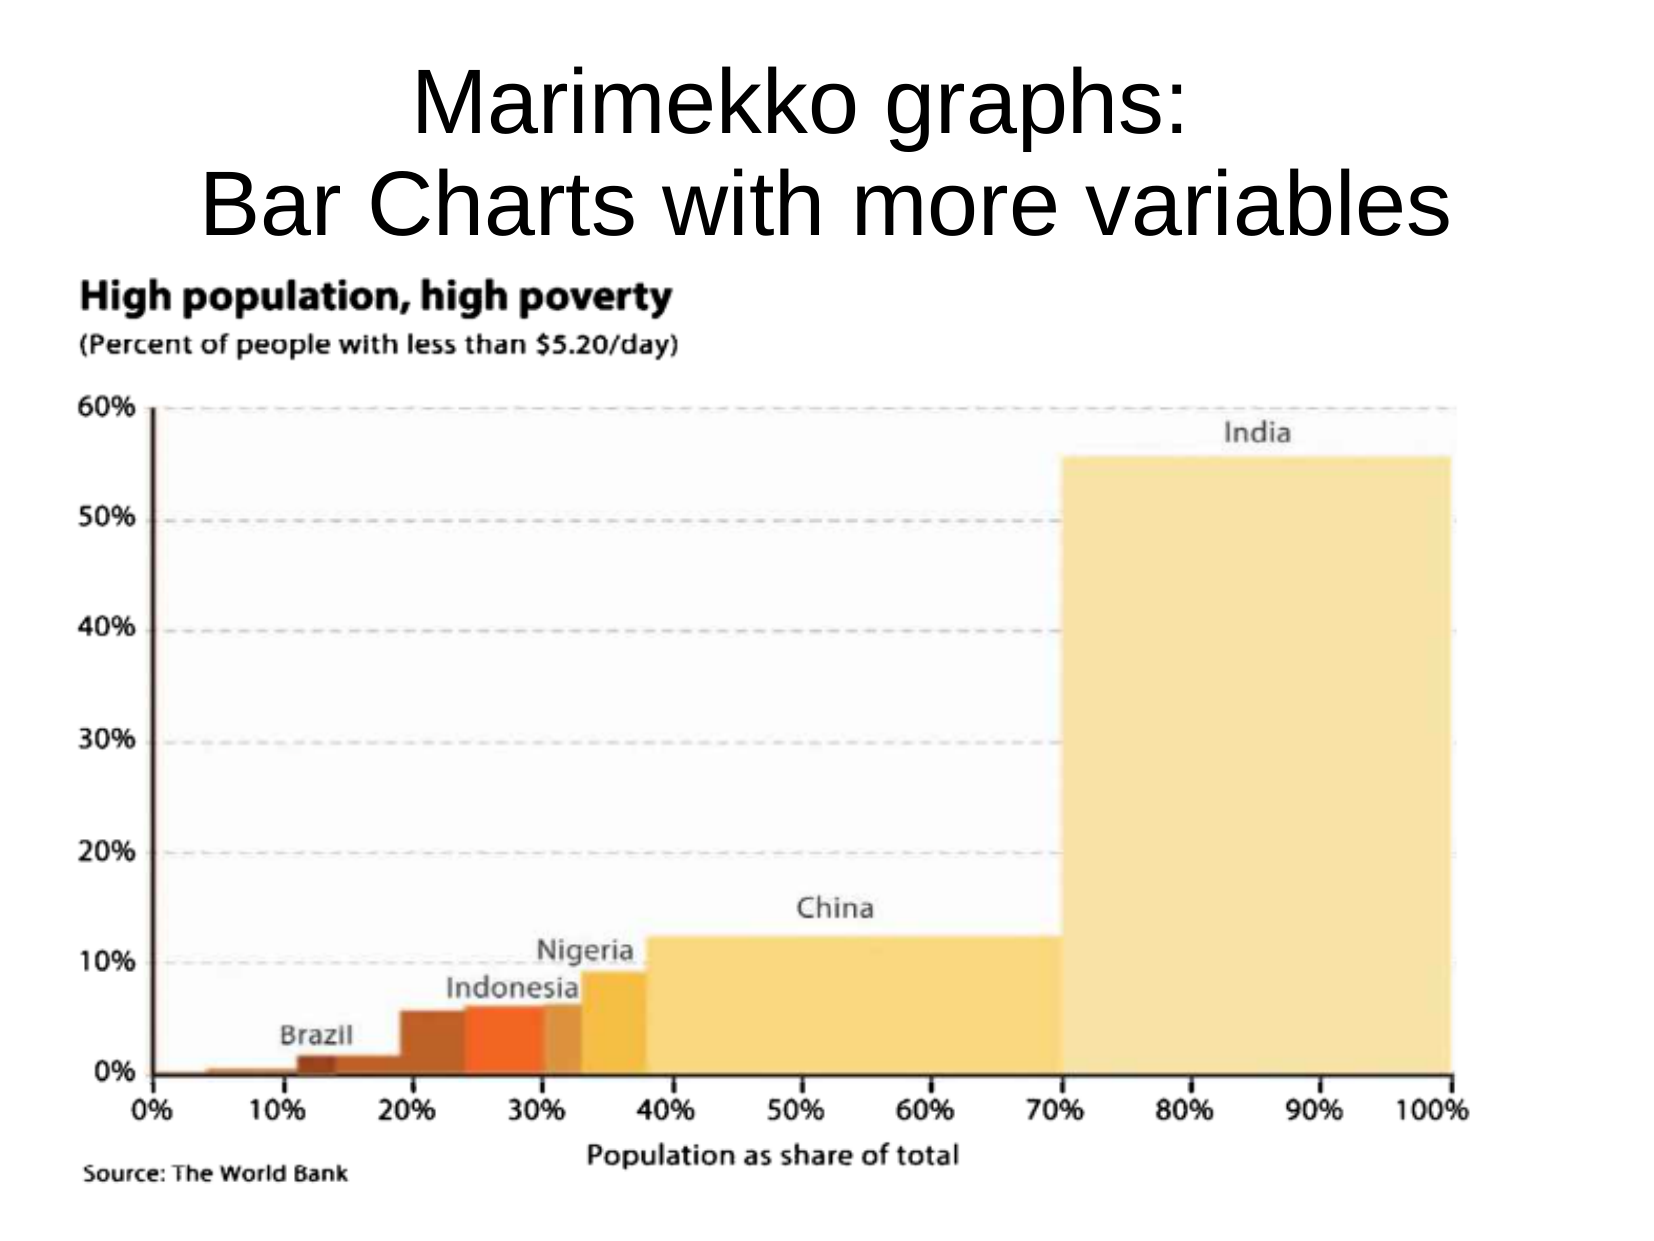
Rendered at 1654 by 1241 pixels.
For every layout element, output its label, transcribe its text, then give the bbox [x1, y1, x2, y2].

picture [20, 239, 1516, 1217]
title Marimekko graphs: Bar Charts with more variables [82, 49, 1571, 257]
